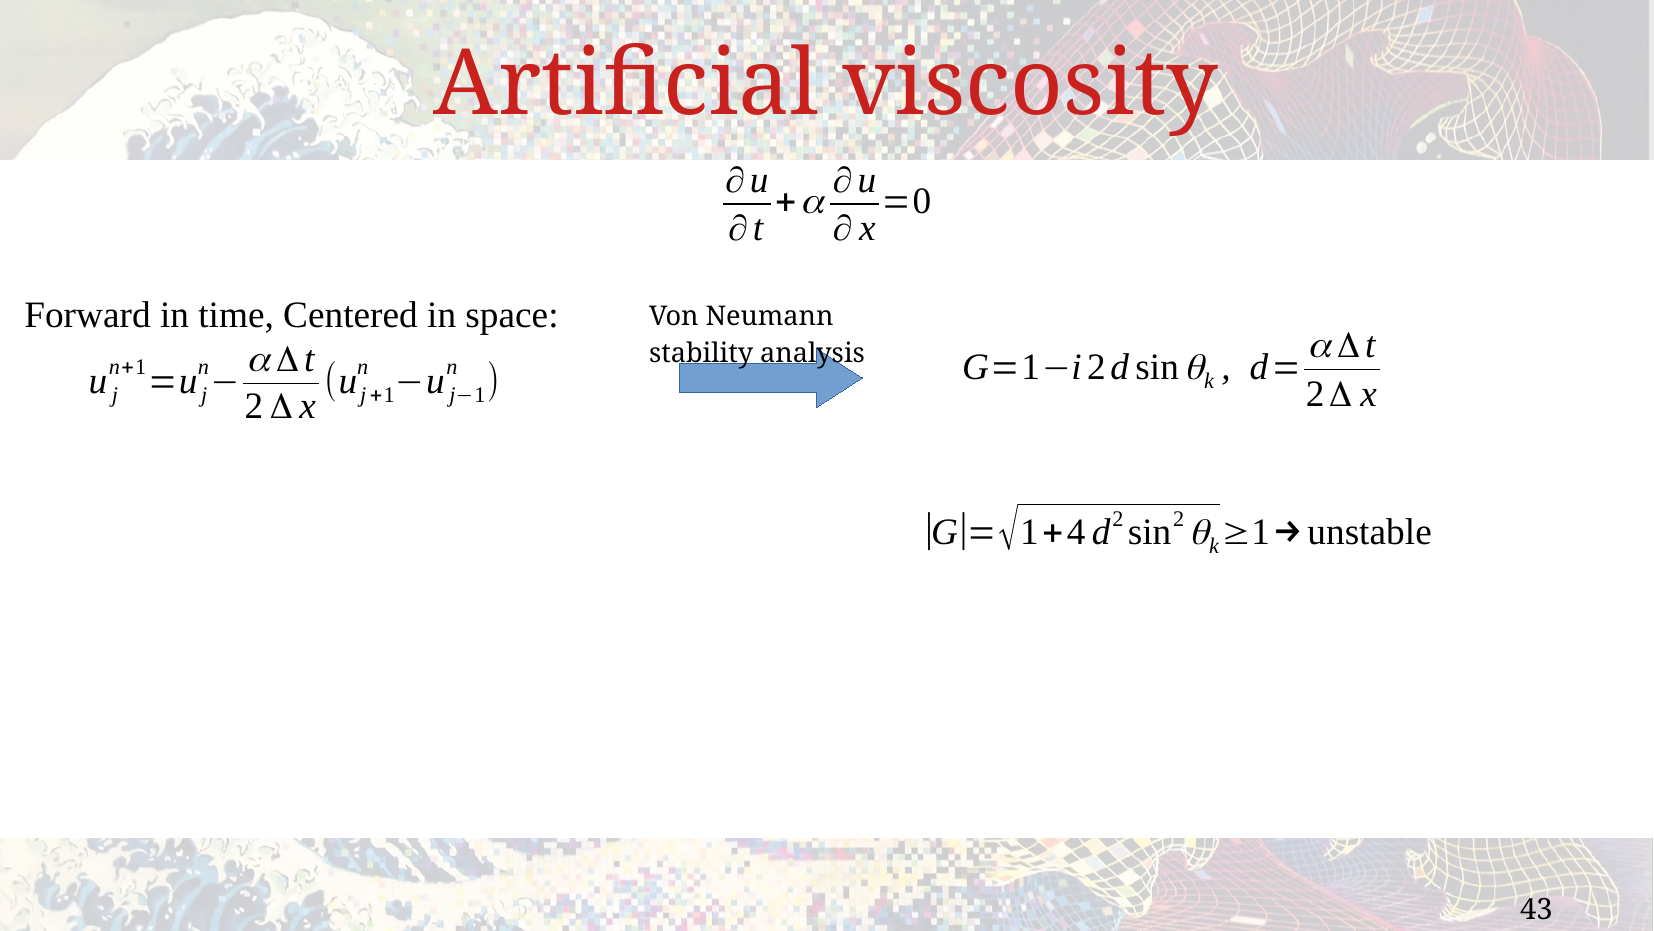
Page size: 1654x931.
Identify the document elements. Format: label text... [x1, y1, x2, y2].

title Artificial viscosity [0, 33, 1654, 126]
text_box Von Neumann stability analysis [656, 289, 859, 359]
chart [915, 501, 1439, 559]
text_box [679, 359, 863, 408]
chart [715, 159, 939, 248]
chart [955, 324, 1388, 414]
chart [18, 295, 570, 427]
